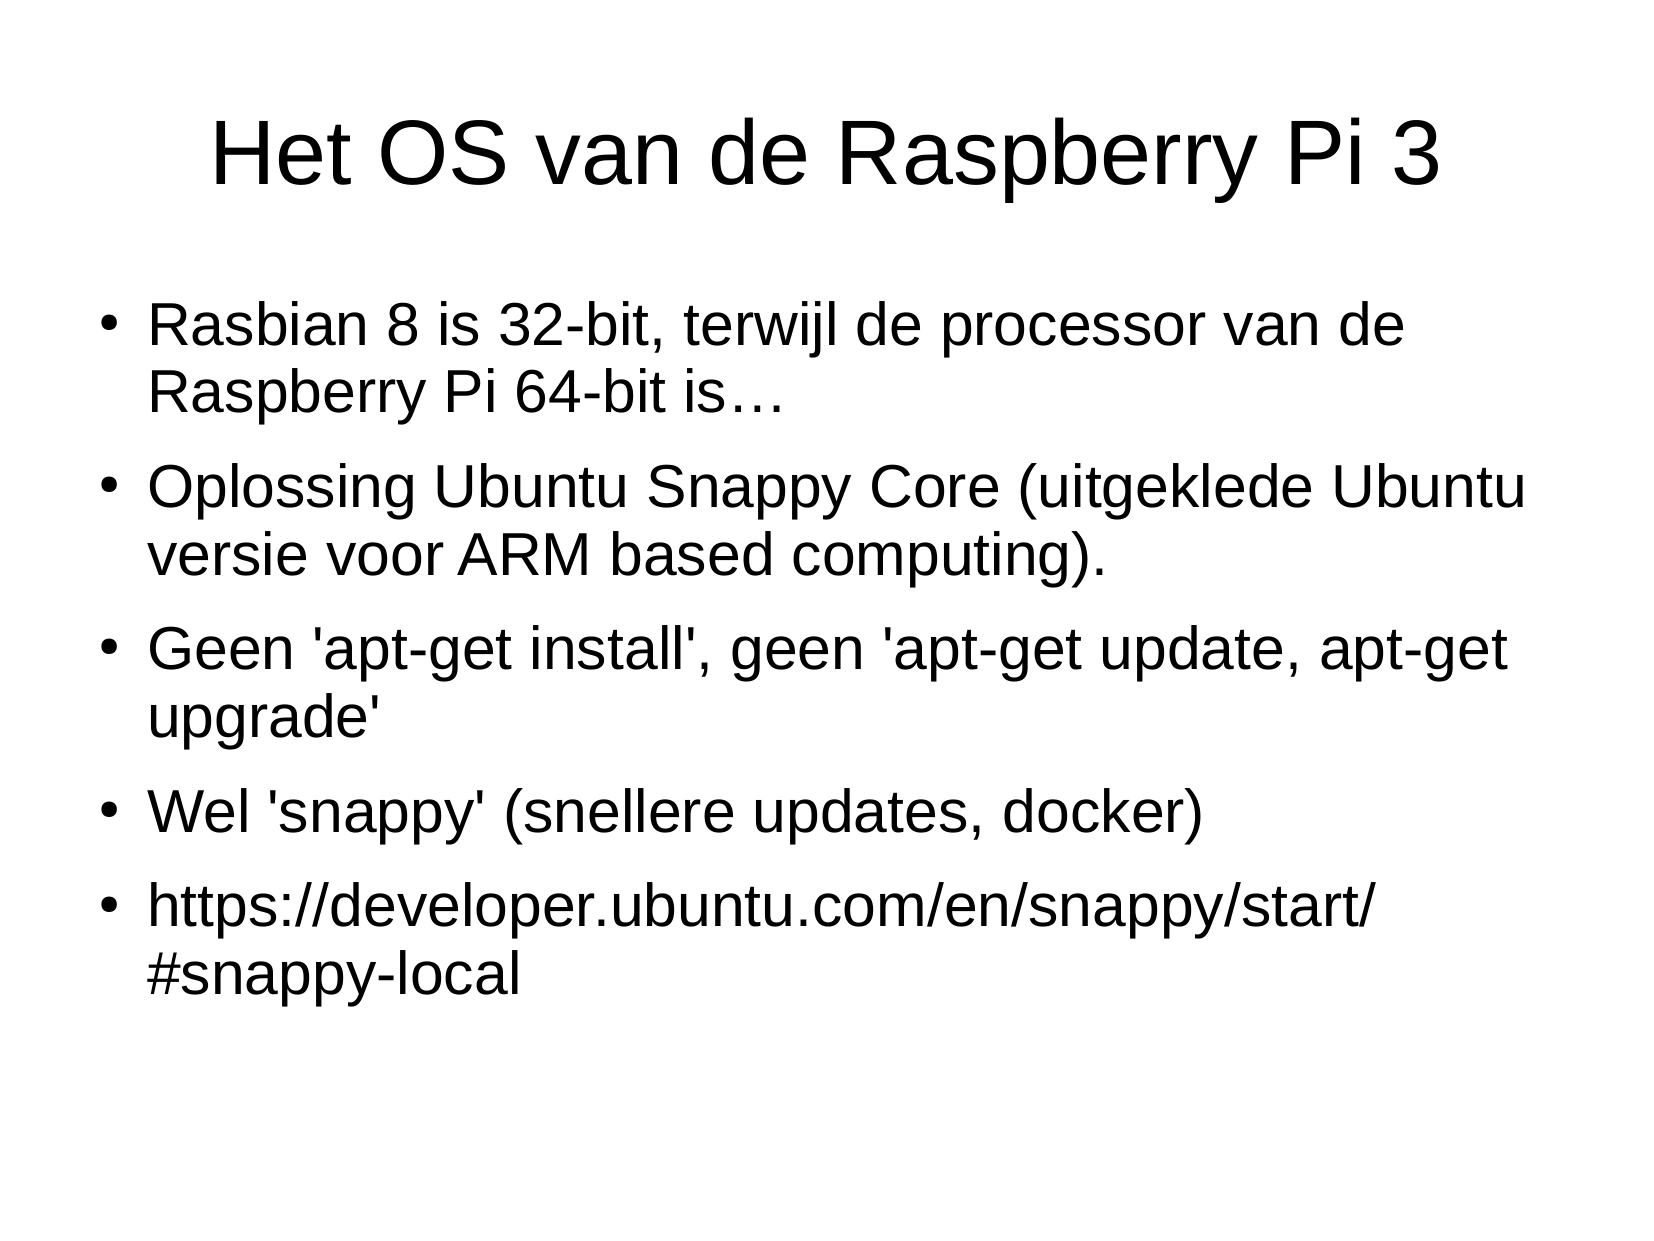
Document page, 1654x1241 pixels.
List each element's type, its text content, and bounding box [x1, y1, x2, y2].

title Het OS van de Raspberry Pi 3 [82, 49, 1571, 257]
list Rasbian 8 is 32-bit, terwijl de processor van de Raspberry Pi 64-bit is… Oplossing Ubuntu Snappy Core (uitgeklede Ubuntu versie voor ARM based computing). Geen 'apt-get install', geen 'apt-get update, apt-get upgrade' Wel 'snappy' (snellere updates, docker) https://developer.ubuntu.com/en/snappy/start/#snappy-local [82, 290, 1571, 1010]
